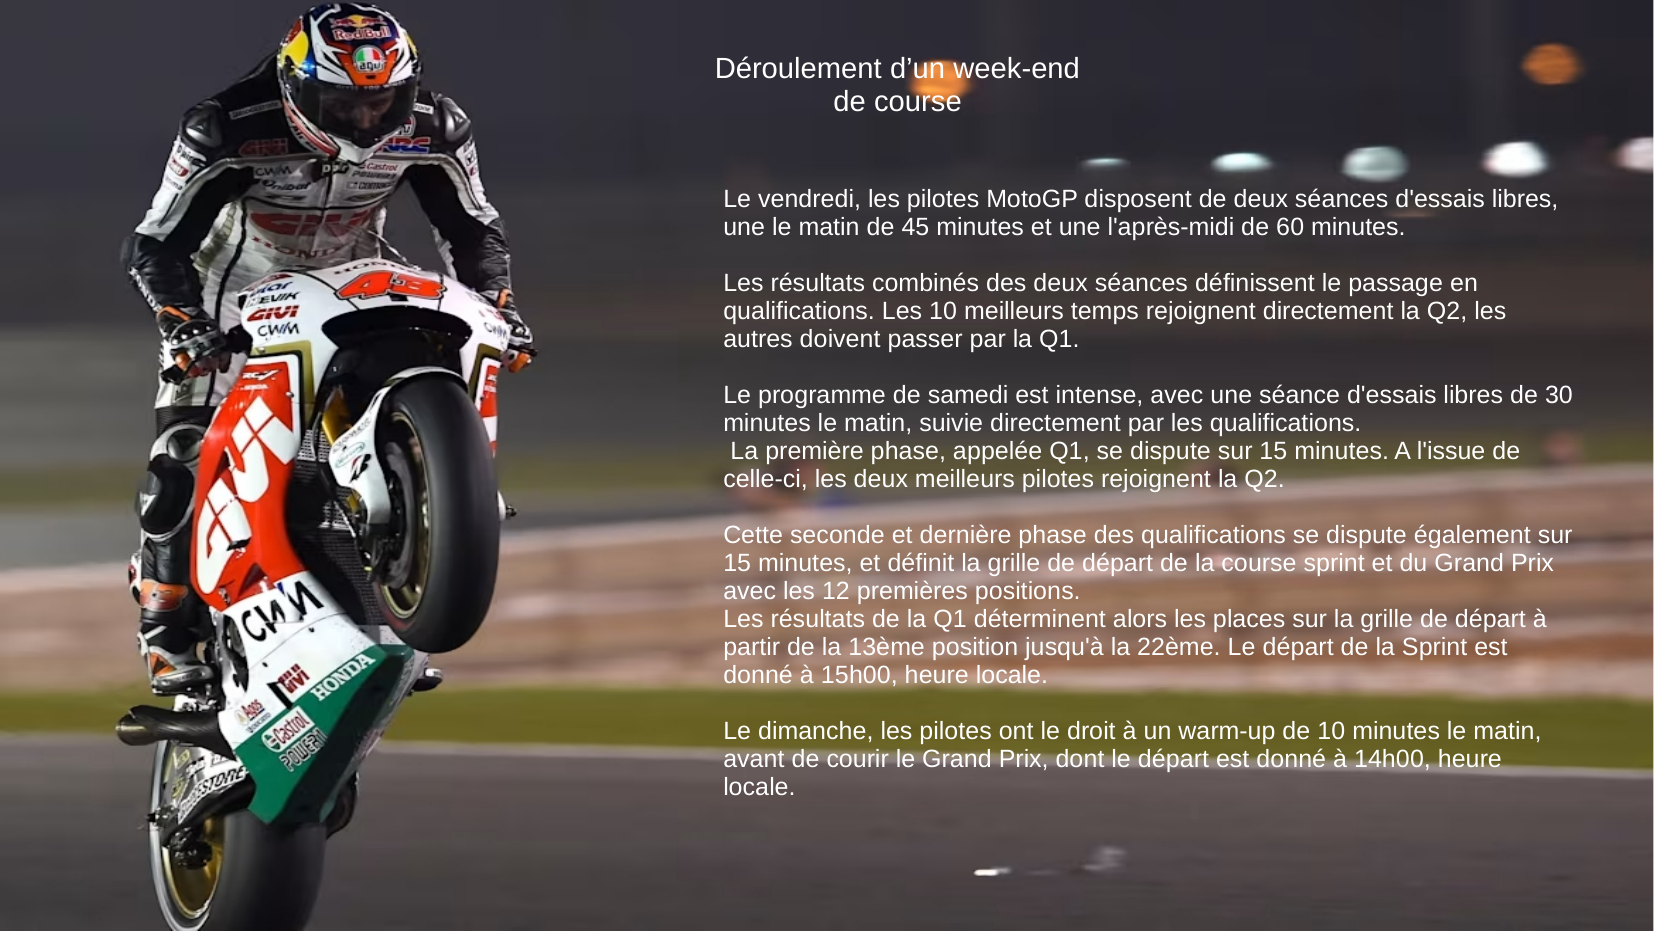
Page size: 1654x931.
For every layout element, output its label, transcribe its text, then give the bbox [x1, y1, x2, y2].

title Déroulement d’un week-end de course [702, 29, 1093, 141]
text_box Le vendredi, les pilotes MotoGP disposent de deux séances d'essais libres, une le matin de 45 minutes et une l'après-midi de 60 minutes. Les résultats combinés des deux séances définissent le passage en qualifications. Les 10 meilleurs temps rejoignent directement la Q2, les autres doivent passer par la Q1. Le programme de samedi est intense, avec une séance d'essais libres de 30 minutes le matin, suivie directement par les qualifications. La première phase, appelée Q1, se dispute sur 15 minutes. A l'issue de celle-ci, les deux meilleurs pilotes rejoignent la Q2. Cette seconde et dernière phase des qualifications se dispute également sur 15 minutes, et définit la grille de départ de la course sprint et du Grand Prix avec les 12 premières positions. Les résultats de la Q1 déterminent alors les places sur la grille de départ à partir de la 13ème position jusqu'à la 22ème. Le départ de la Sprint est donné à 15h00, heure locale. Le dimanche, les pilotes ont le droit à un warm-up de 10 minutes le matin, avant de courir le Grand Prix, dont le départ est donné à 14h00, heure locale. [708, 177, 1595, 864]
picture [0, 0, 1654, 931]
